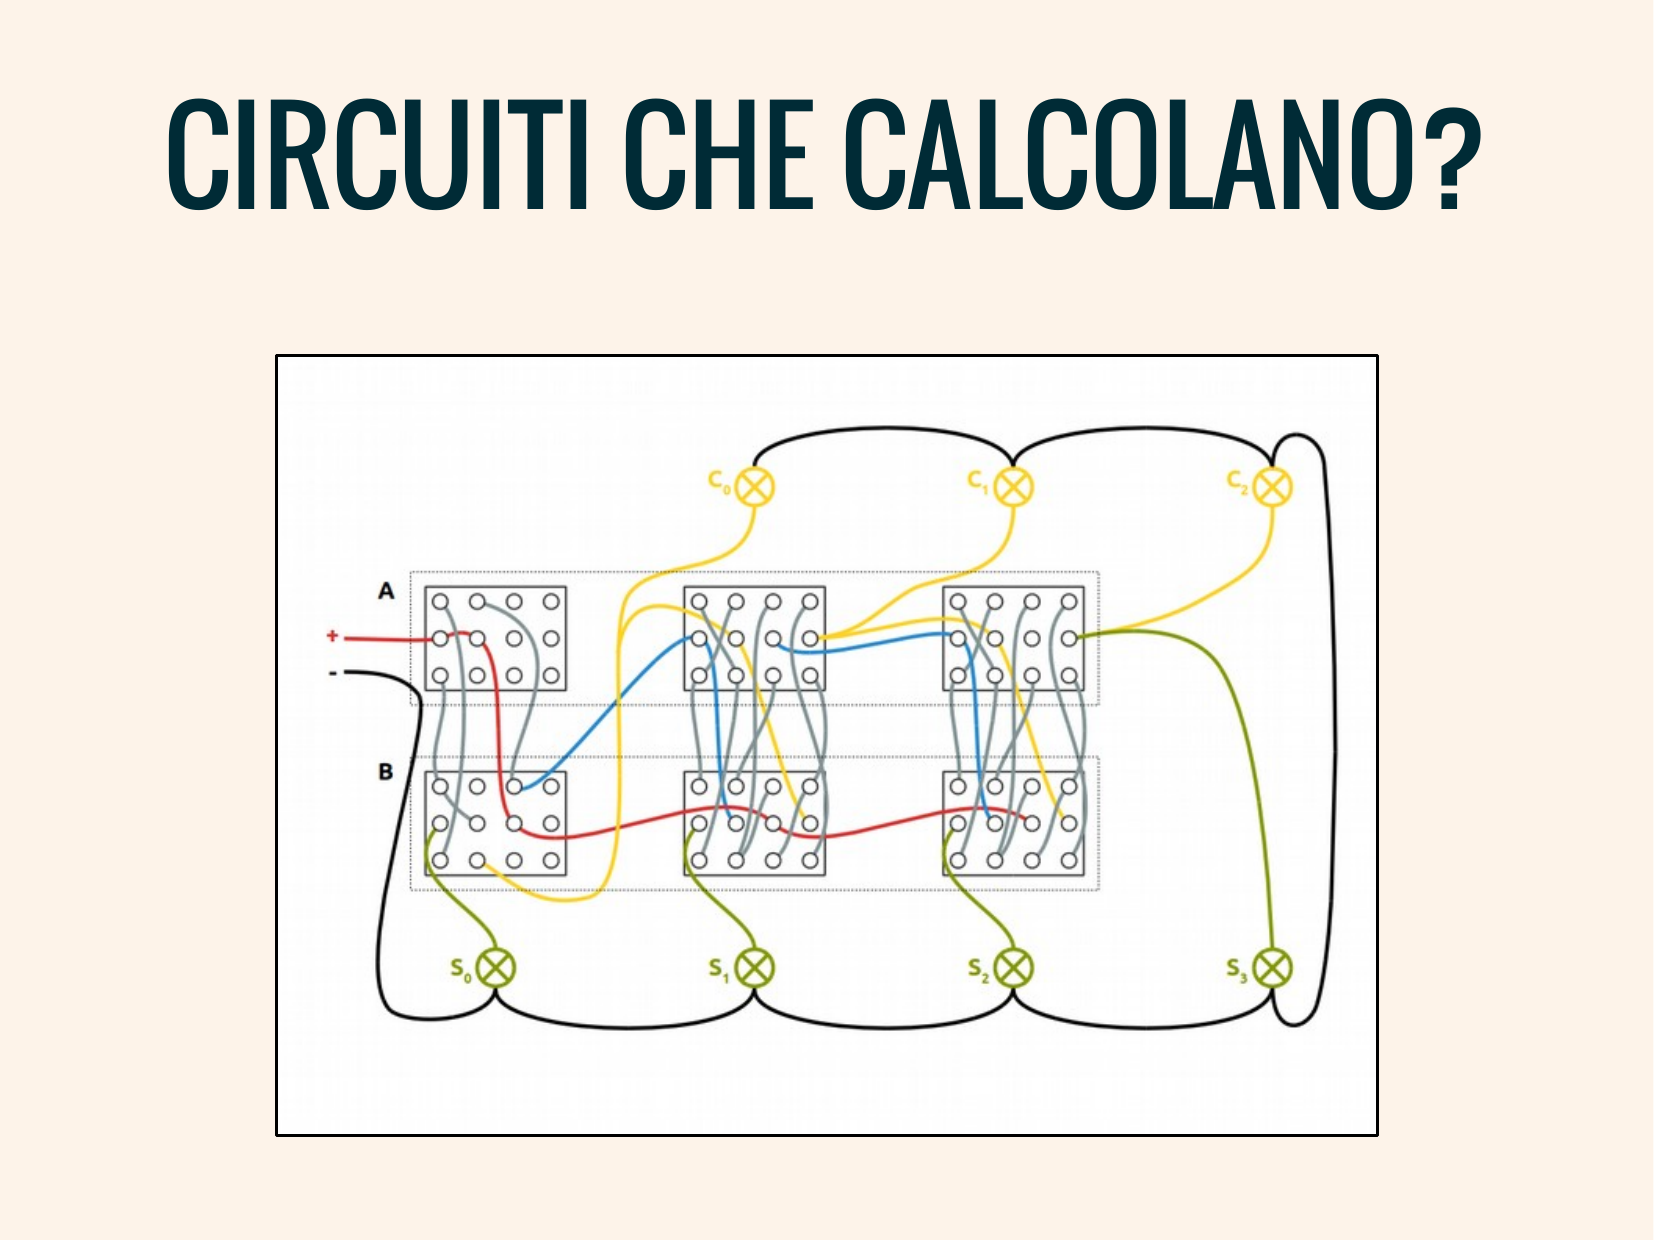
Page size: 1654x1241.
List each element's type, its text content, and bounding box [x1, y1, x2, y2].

title Circuiti che calcolano? [82, 7, 1571, 299]
picture [277, 357, 1376, 1134]
